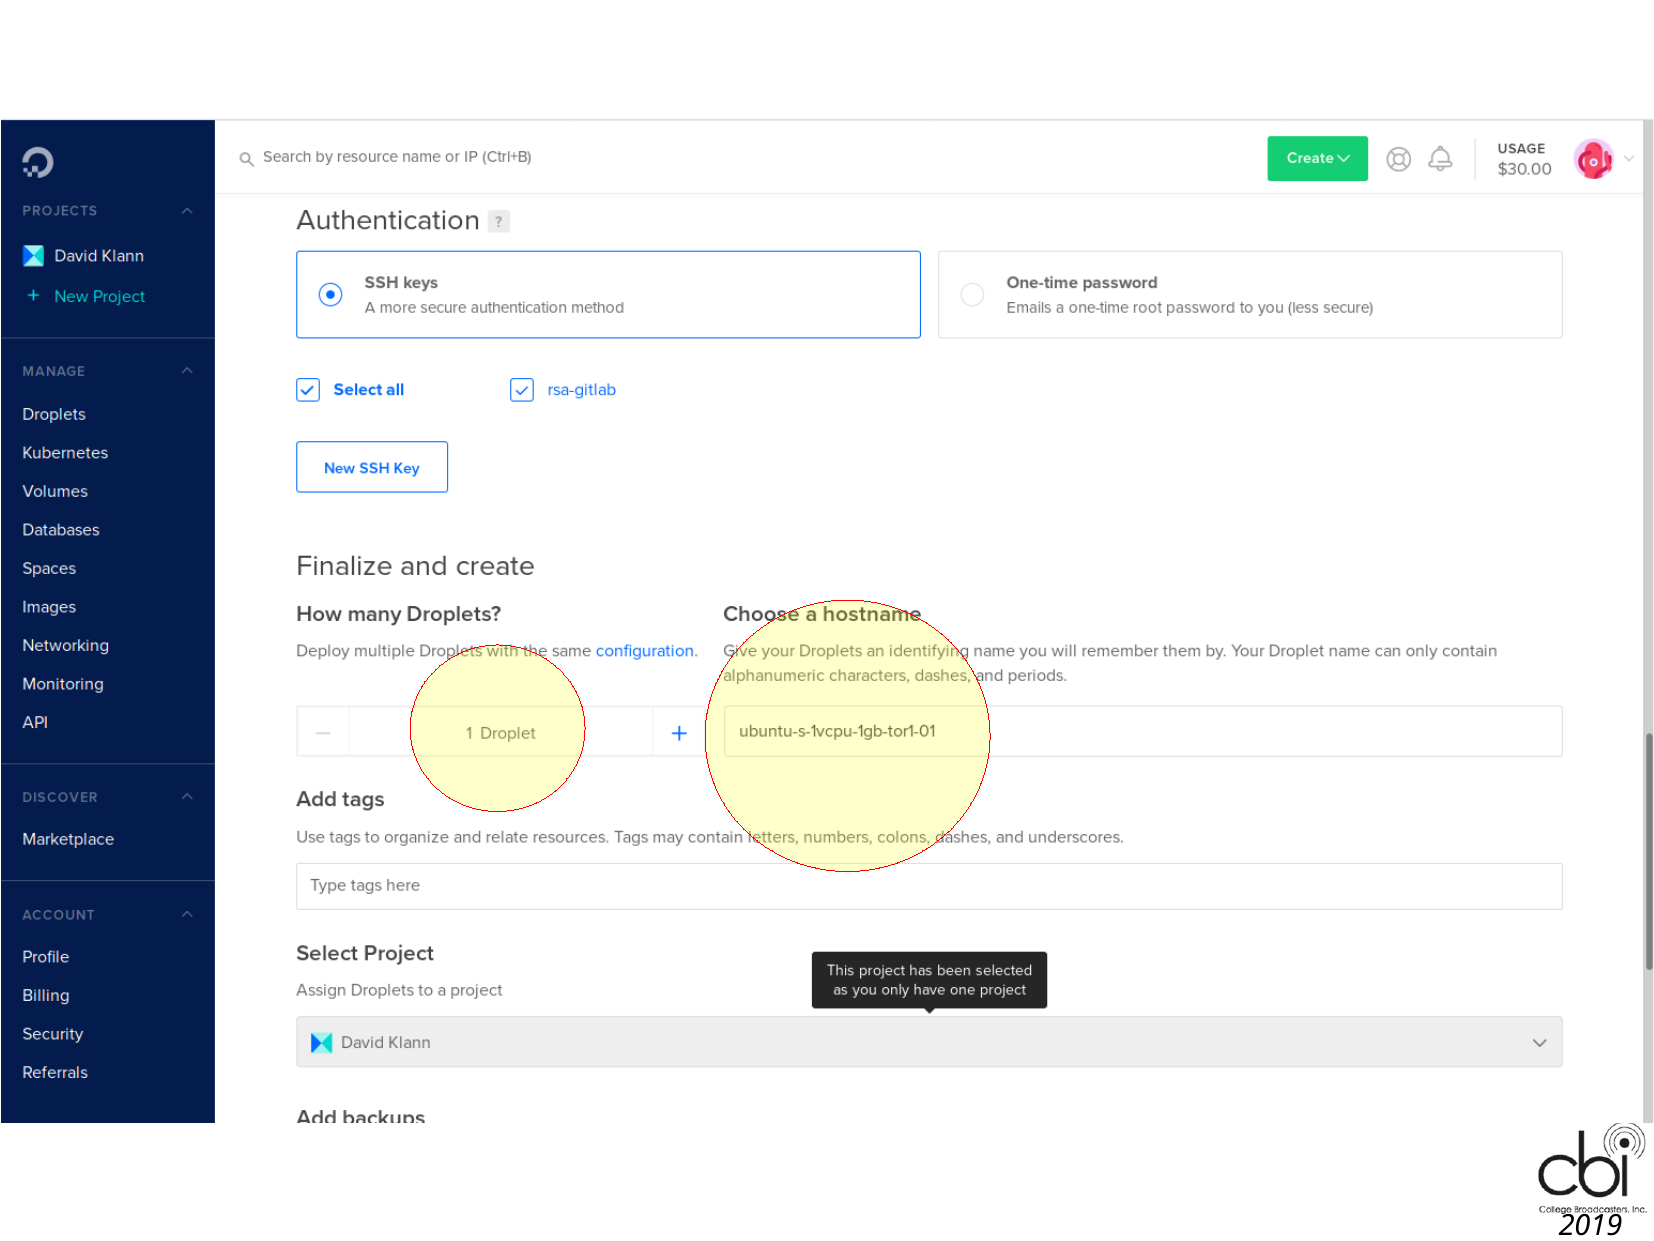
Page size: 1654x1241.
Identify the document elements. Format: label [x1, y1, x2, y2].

text_box [410, 644, 586, 812]
picture [1, 118, 1654, 1216]
text_box [705, 600, 991, 872]
